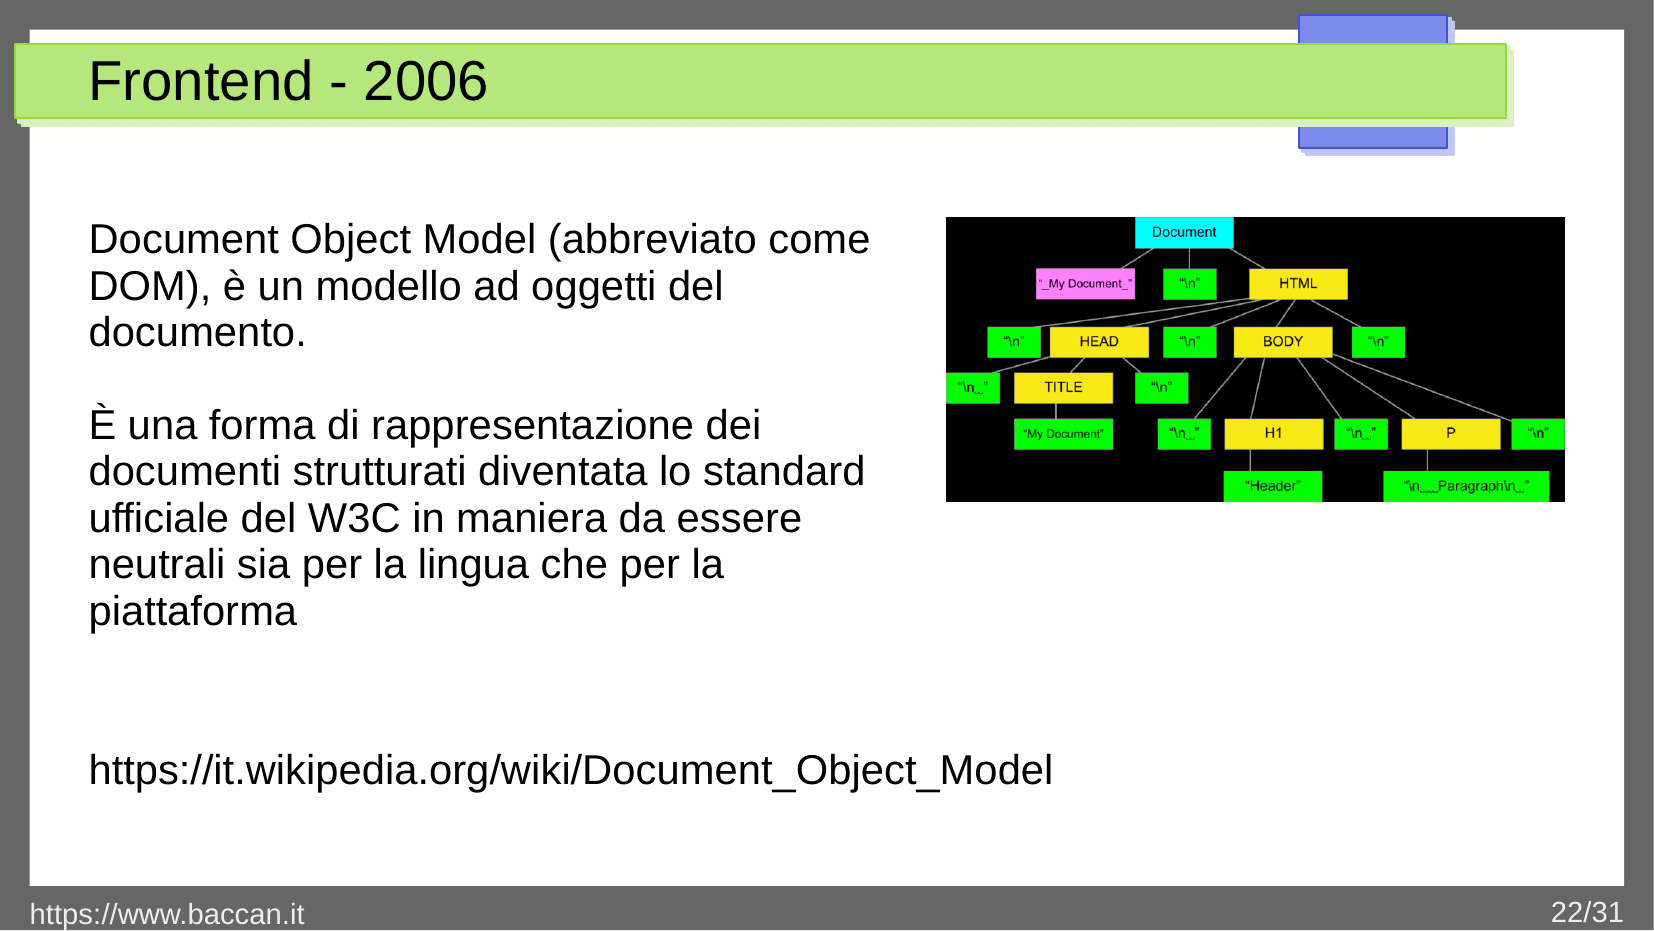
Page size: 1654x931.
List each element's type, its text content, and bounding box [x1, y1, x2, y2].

picture [946, 217, 1565, 502]
text_box Document Object Model (abbreviato come DOM), è un modello ad oggetti del documento. È una forma di rappresentazione dei documenti strutturati diventata lo standard ufficiale del W3C in maniera da essere neutrali sia per la lingua che per la piattaforma [88, 177, 916, 673]
text_box https://it.wikipedia.org/wiki/Document_Object_Model [88, 738, 1536, 802]
title Frontend - 2006 [88, 44, 1506, 119]
